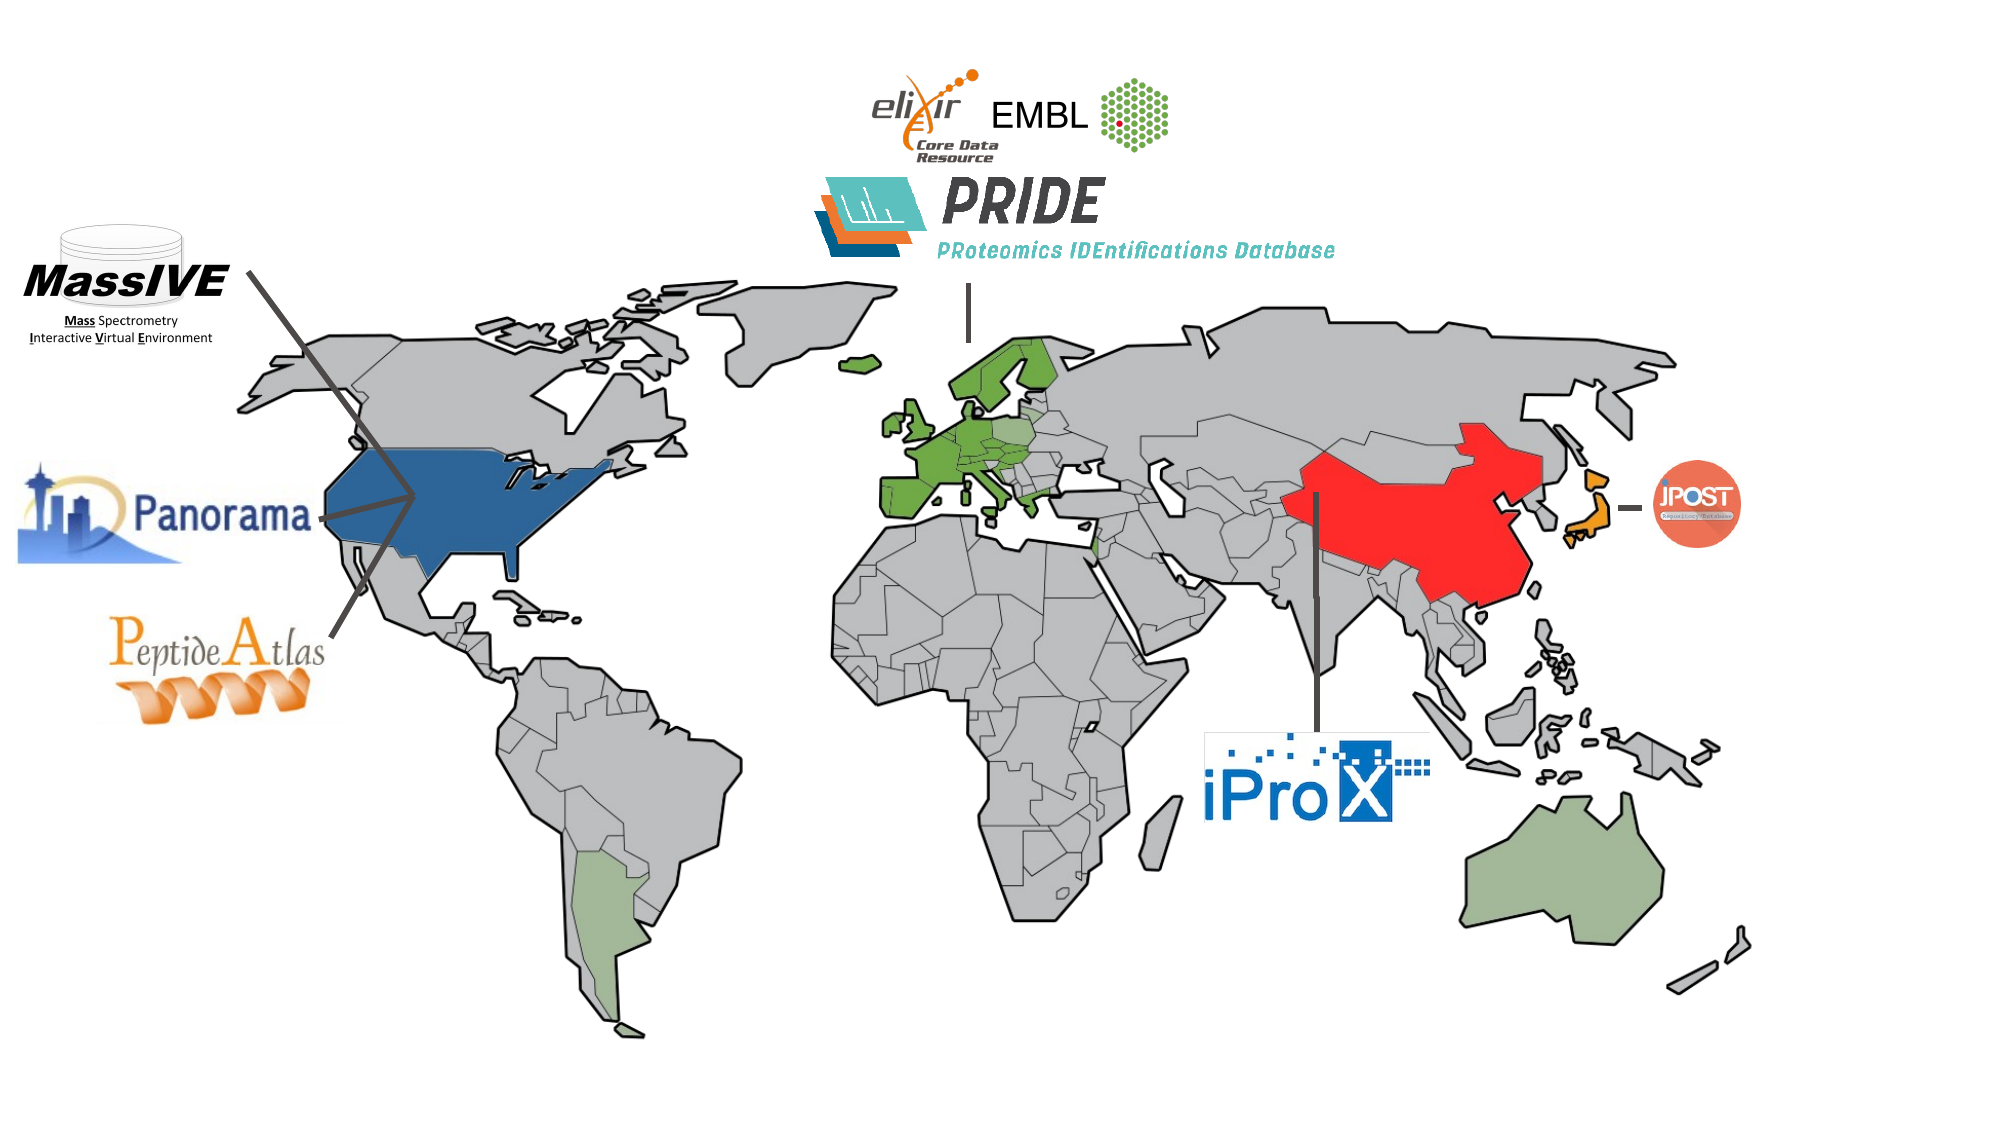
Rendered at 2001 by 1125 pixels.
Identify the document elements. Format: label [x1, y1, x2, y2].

picture [866, 64, 1170, 166]
picture [4, 177, 1772, 1100]
